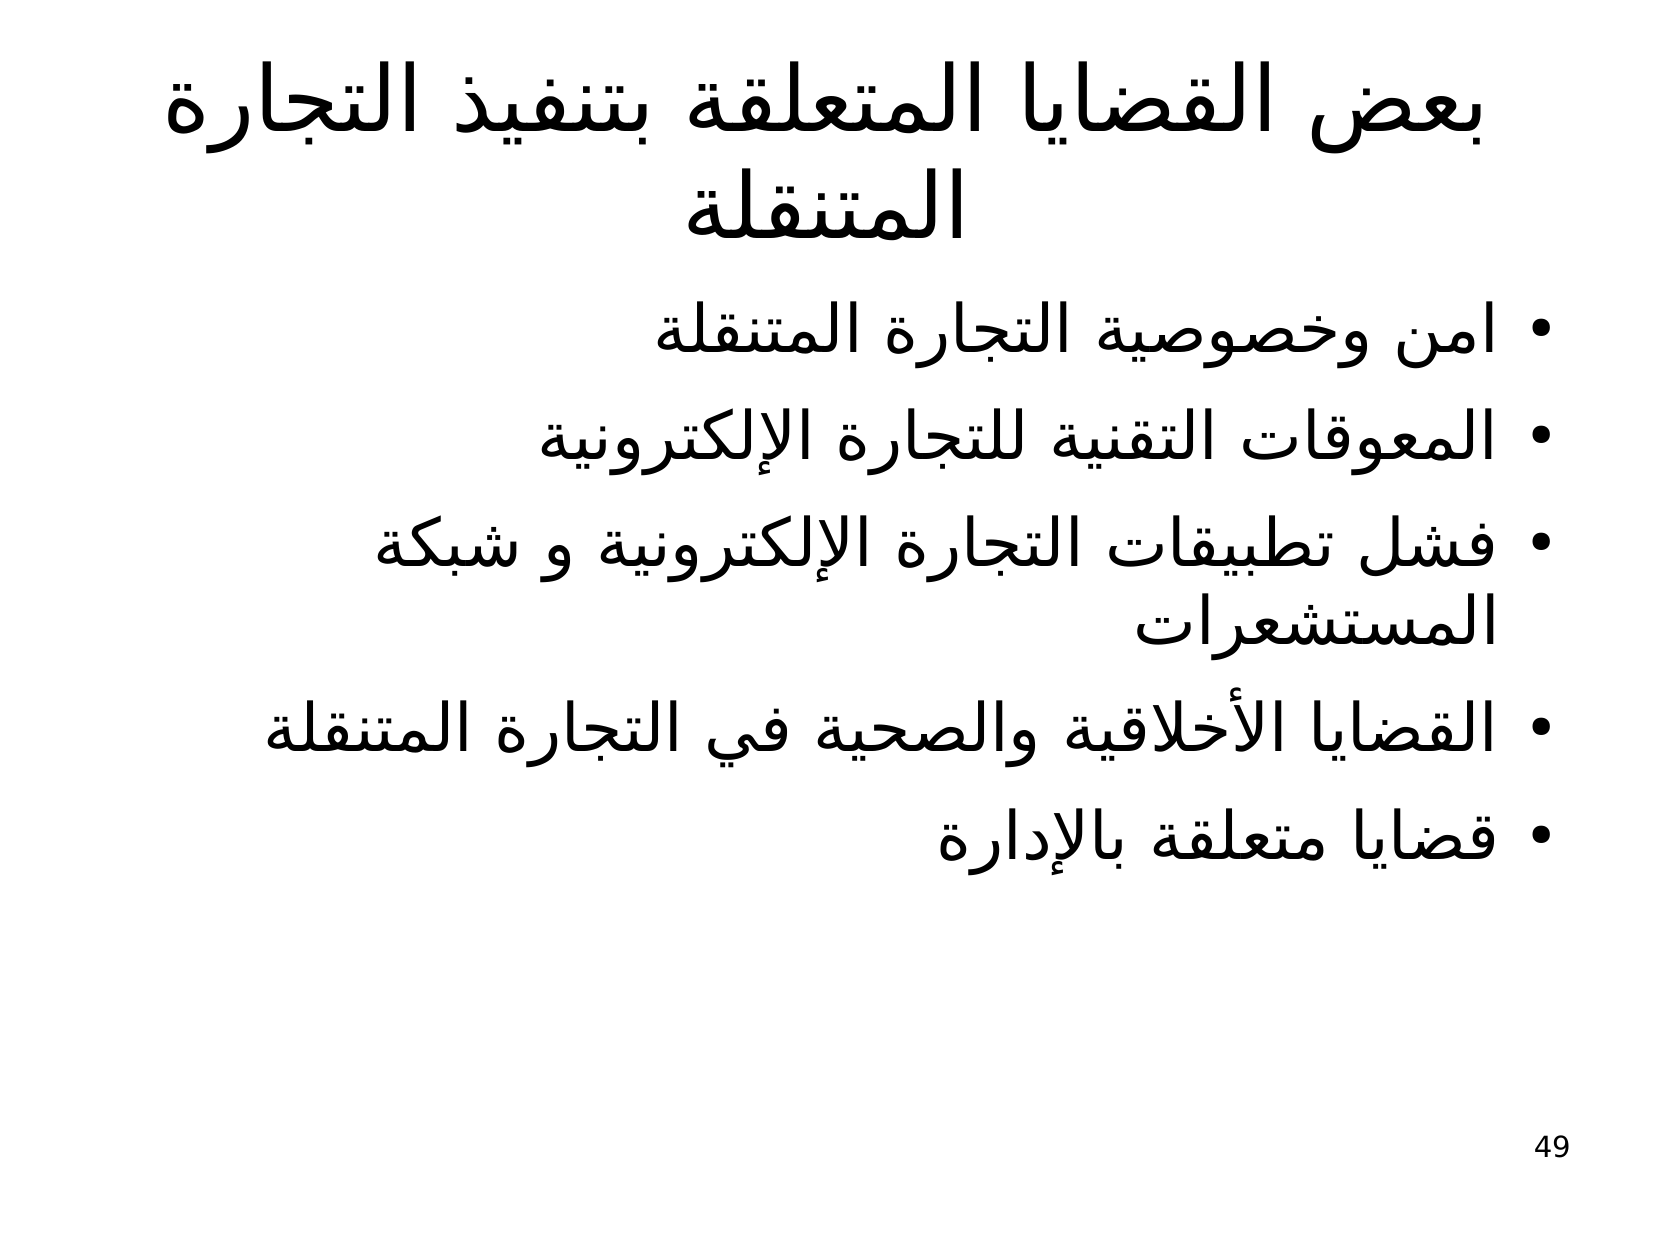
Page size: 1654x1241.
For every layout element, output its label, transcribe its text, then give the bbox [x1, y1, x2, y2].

list امن وخصوصية التجارة المتنقلة المعوقات التقنية للتجارة الإلكترونية فشل تطبيقات التجارة الإلكترونية و شبكة المستشعرات القضايا الأخلاقية والصحية في التجارة المتنقلة قضايا متعلقة بالإدارة [82, 290, 1571, 1010]
title بعض القضايا المتعلقة بتنفيذ التجارة المتنقلة [82, 42, 1571, 264]
